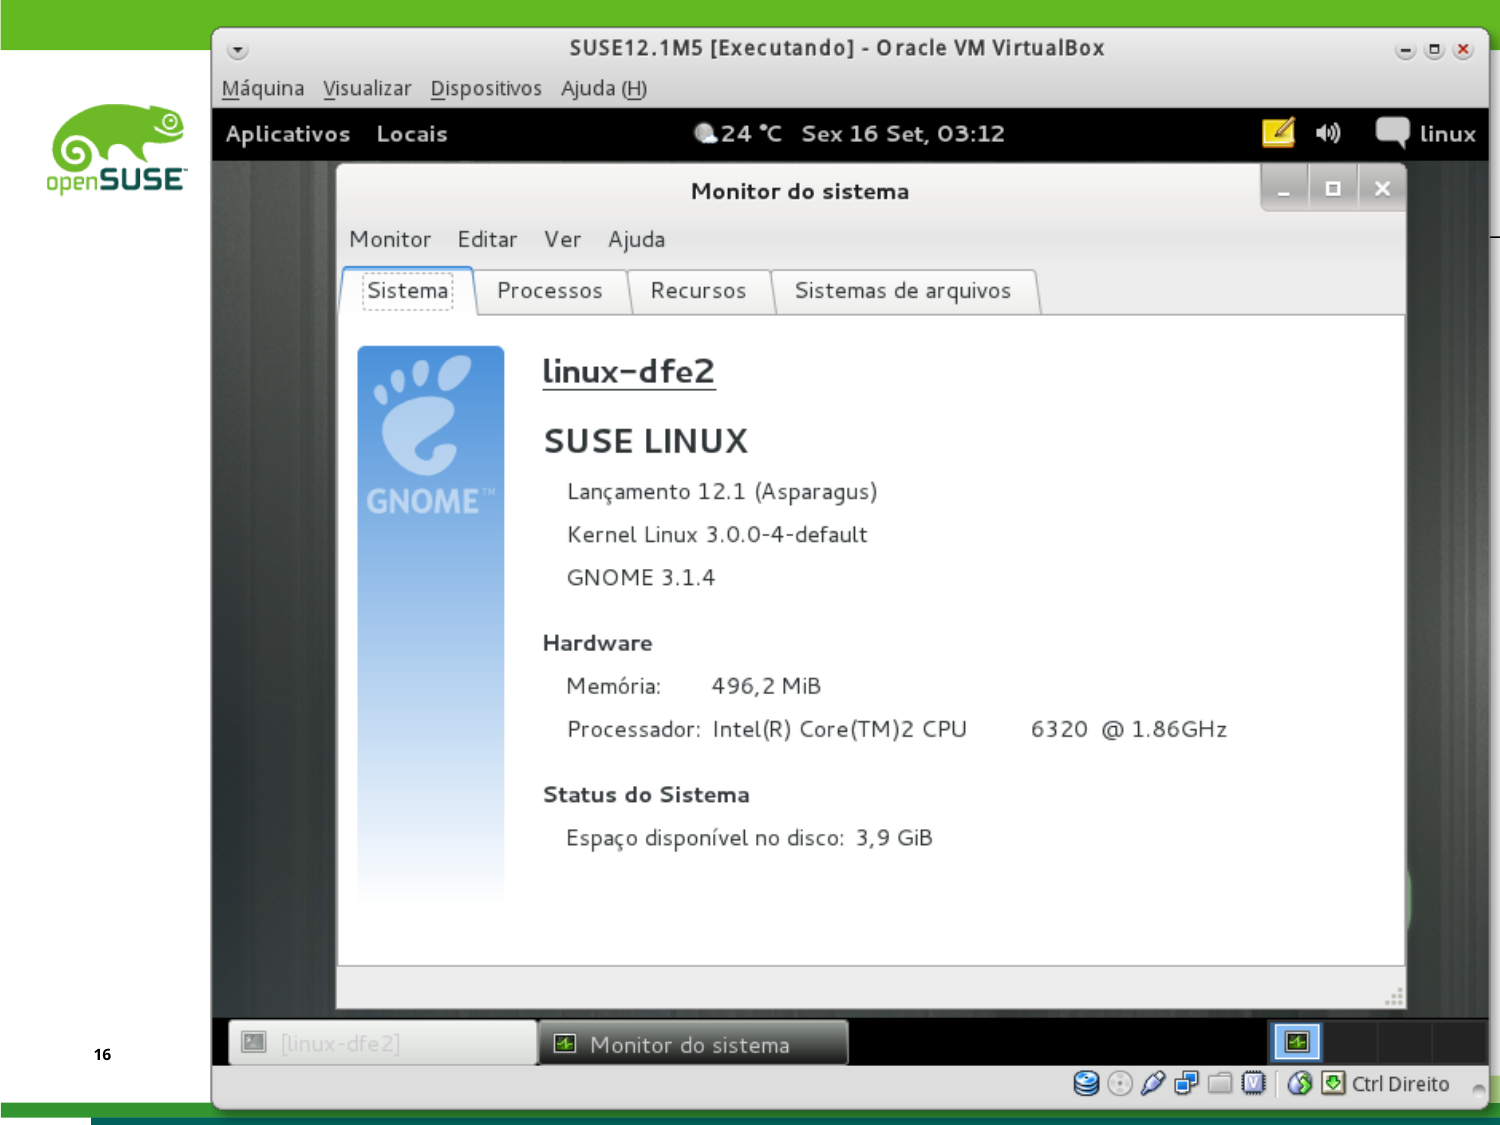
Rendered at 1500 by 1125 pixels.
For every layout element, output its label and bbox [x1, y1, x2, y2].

picture [203, 19, 1500, 1125]
picture [47, 104, 188, 197]
